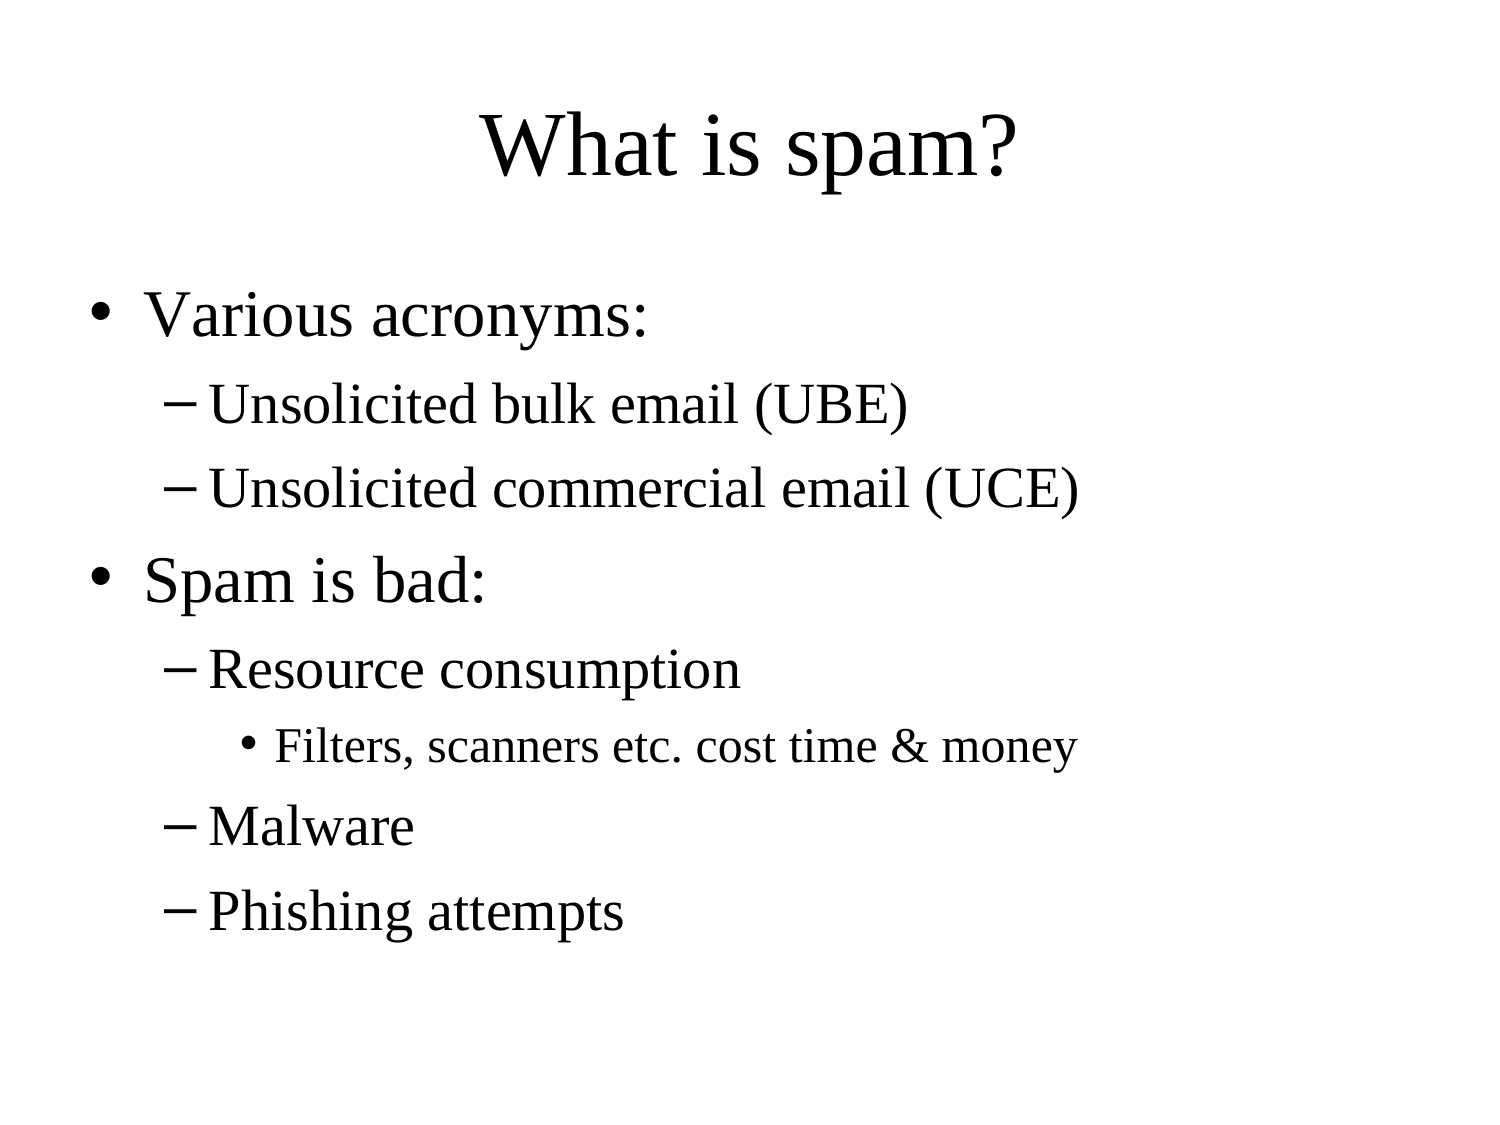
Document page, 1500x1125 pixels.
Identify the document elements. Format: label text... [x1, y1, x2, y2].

title What is spam? [75, 45, 1426, 233]
list Various acronyms: Unsolicited bulk email (UBE) Unsolicited commercial email (UCE) Spam is bad: Resource consumption Filters, scanners etc. cost time & money Malware Phishing attempts [75, 262, 1426, 1005]
